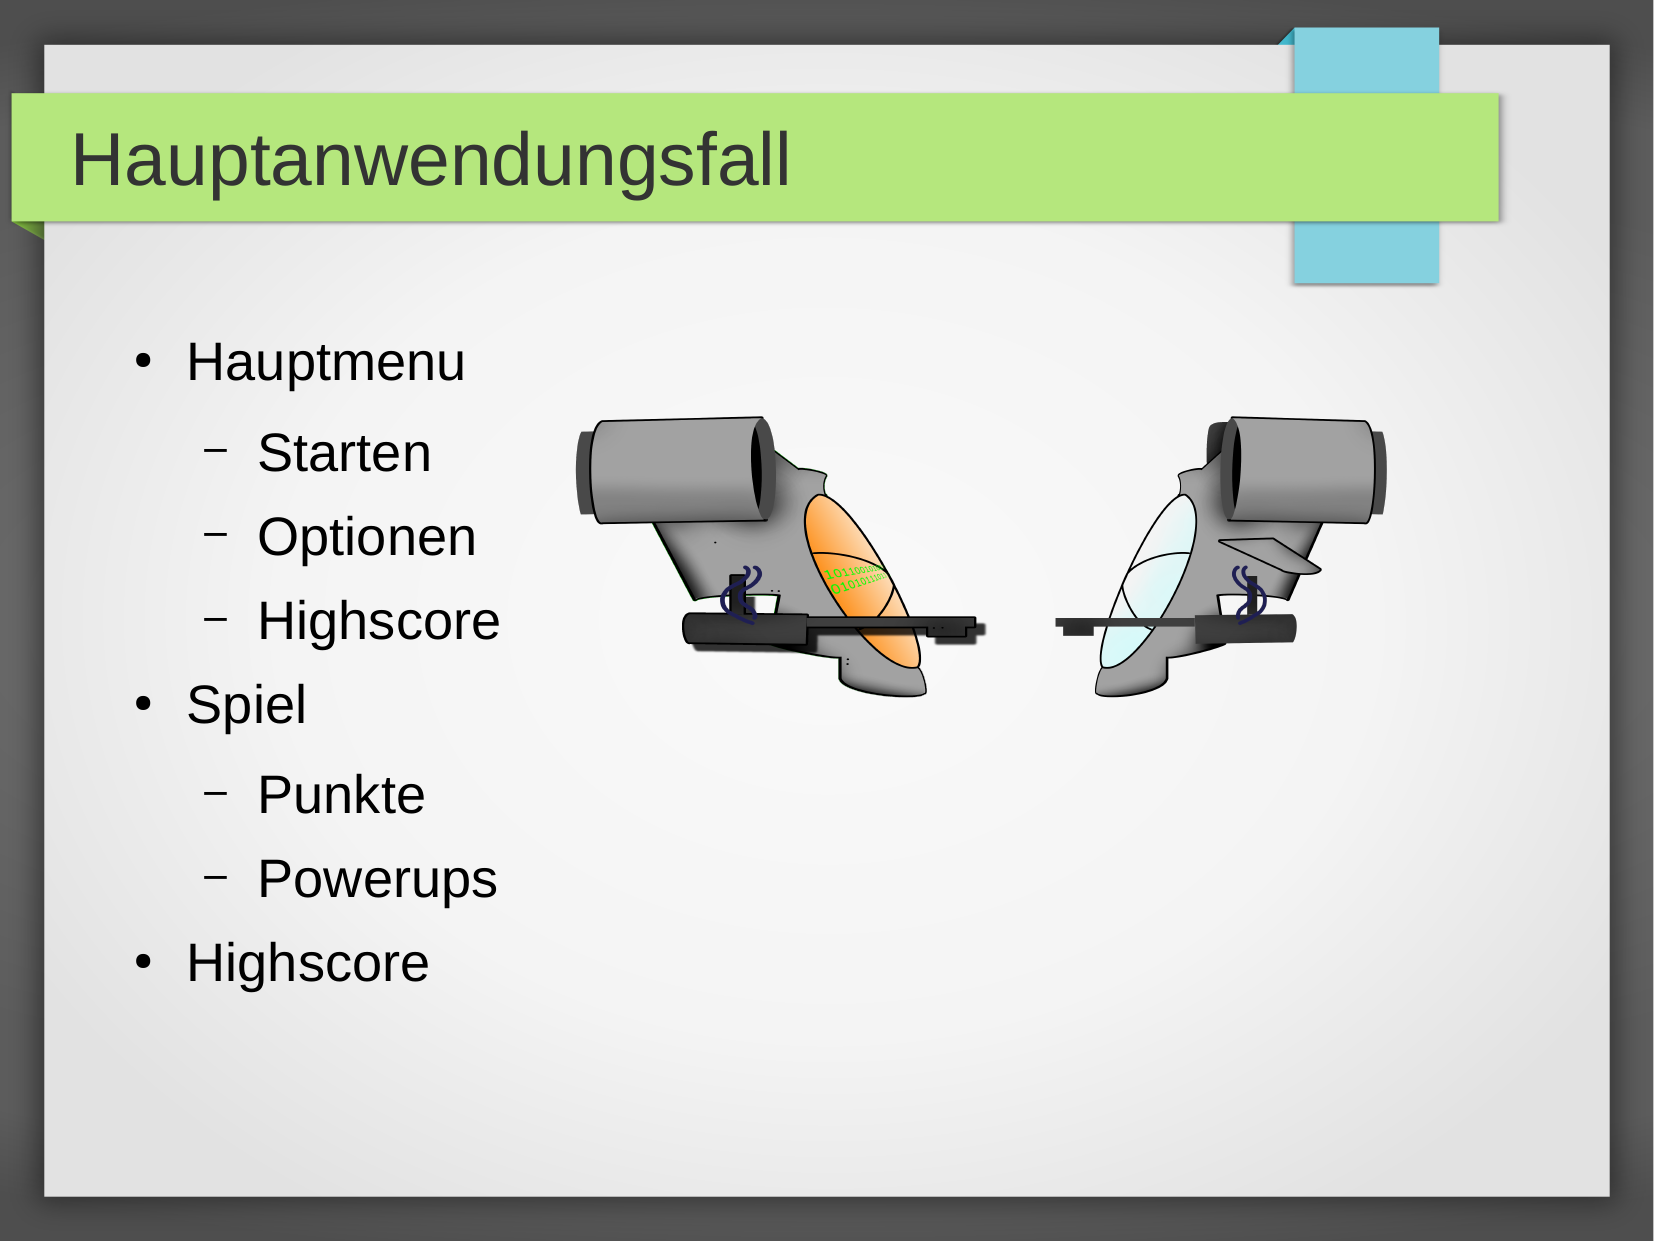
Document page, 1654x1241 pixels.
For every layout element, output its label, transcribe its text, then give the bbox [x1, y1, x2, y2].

list Hauptmenu Starten Optionen Highscore Spiel Punkte Powerups Highscore [115, 331, 1571, 1052]
title Hauptanwendungsfall [70, 106, 1229, 213]
picture [0, 0, 1654, 1241]
